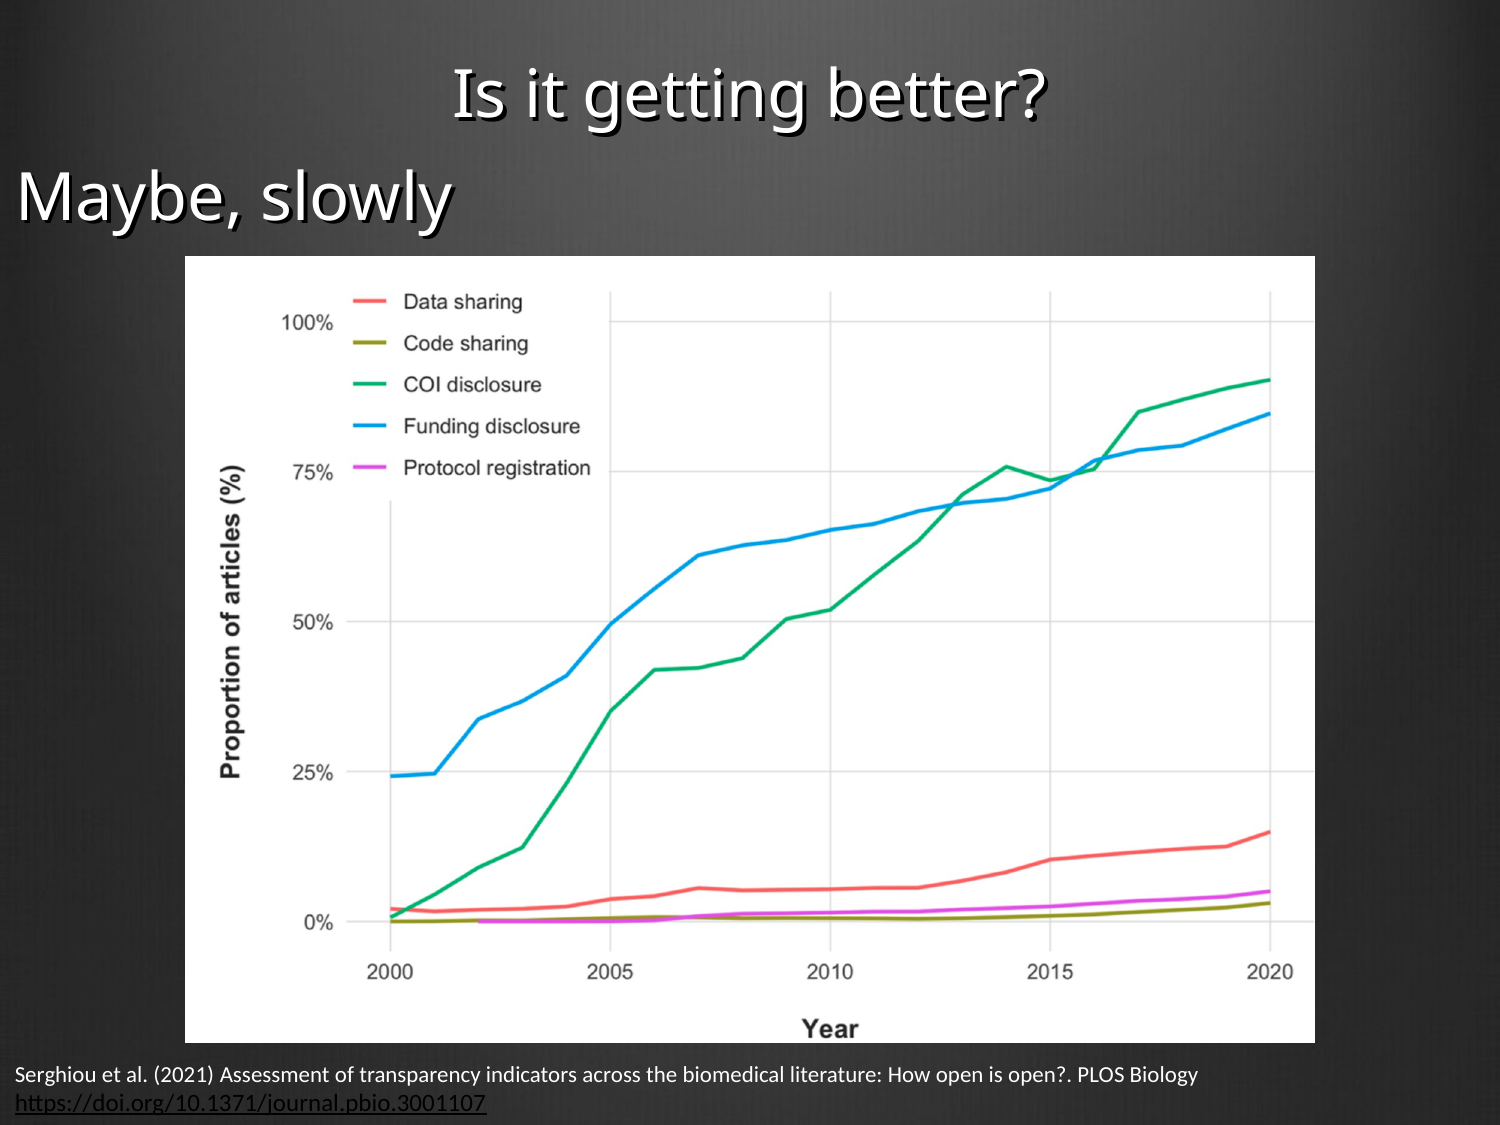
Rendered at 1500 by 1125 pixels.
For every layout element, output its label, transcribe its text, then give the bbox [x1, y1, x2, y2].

picture [185, 256, 1315, 1043]
list Maybe, slowly [0, 145, 1486, 276]
title Is it getting better? [112, 19, 1388, 145]
text_box Serghiou et al. (2021) Assessment of transparency indicators across the biomedical literature: How open is open?. PLOS Biology https://doi.org/10.1371/journal.pbio.3001107 [0, 1052, 1500, 1124]
